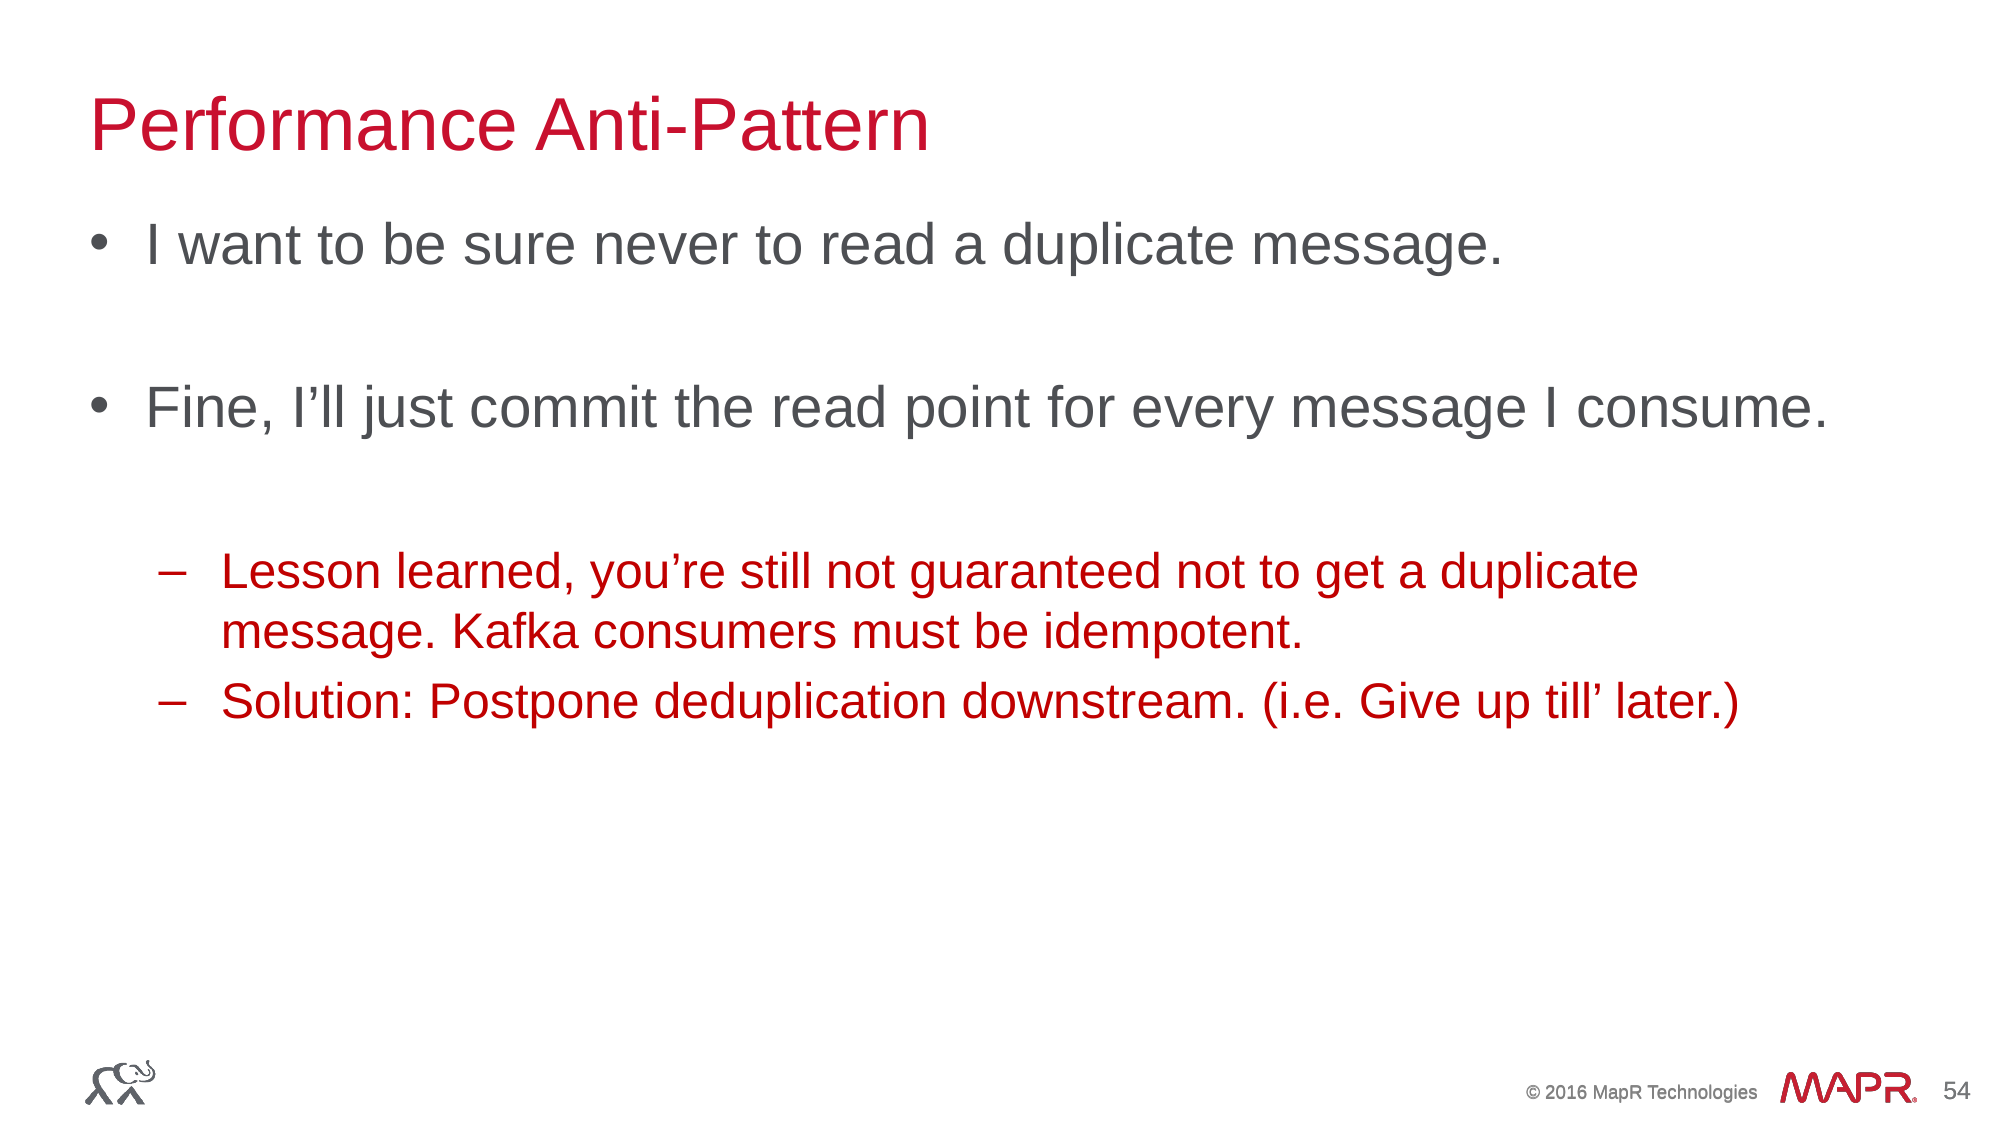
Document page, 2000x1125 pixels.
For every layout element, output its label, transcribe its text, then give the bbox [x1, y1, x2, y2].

list I want to be sure never to read a duplicate message. Fine, I’ll just commit the read point for every message I consume. Lesson learned, you’re still not guaranteed not to get a duplicate message. Kafka consumers must be idempotent. Solution: Postpone deduplication downstream. (i.e. Give up till’ later.) [69, 196, 1869, 1005]
title Performance Anti-Pattern [69, 45, 1869, 196]
picture [75, 1038, 167, 1125]
